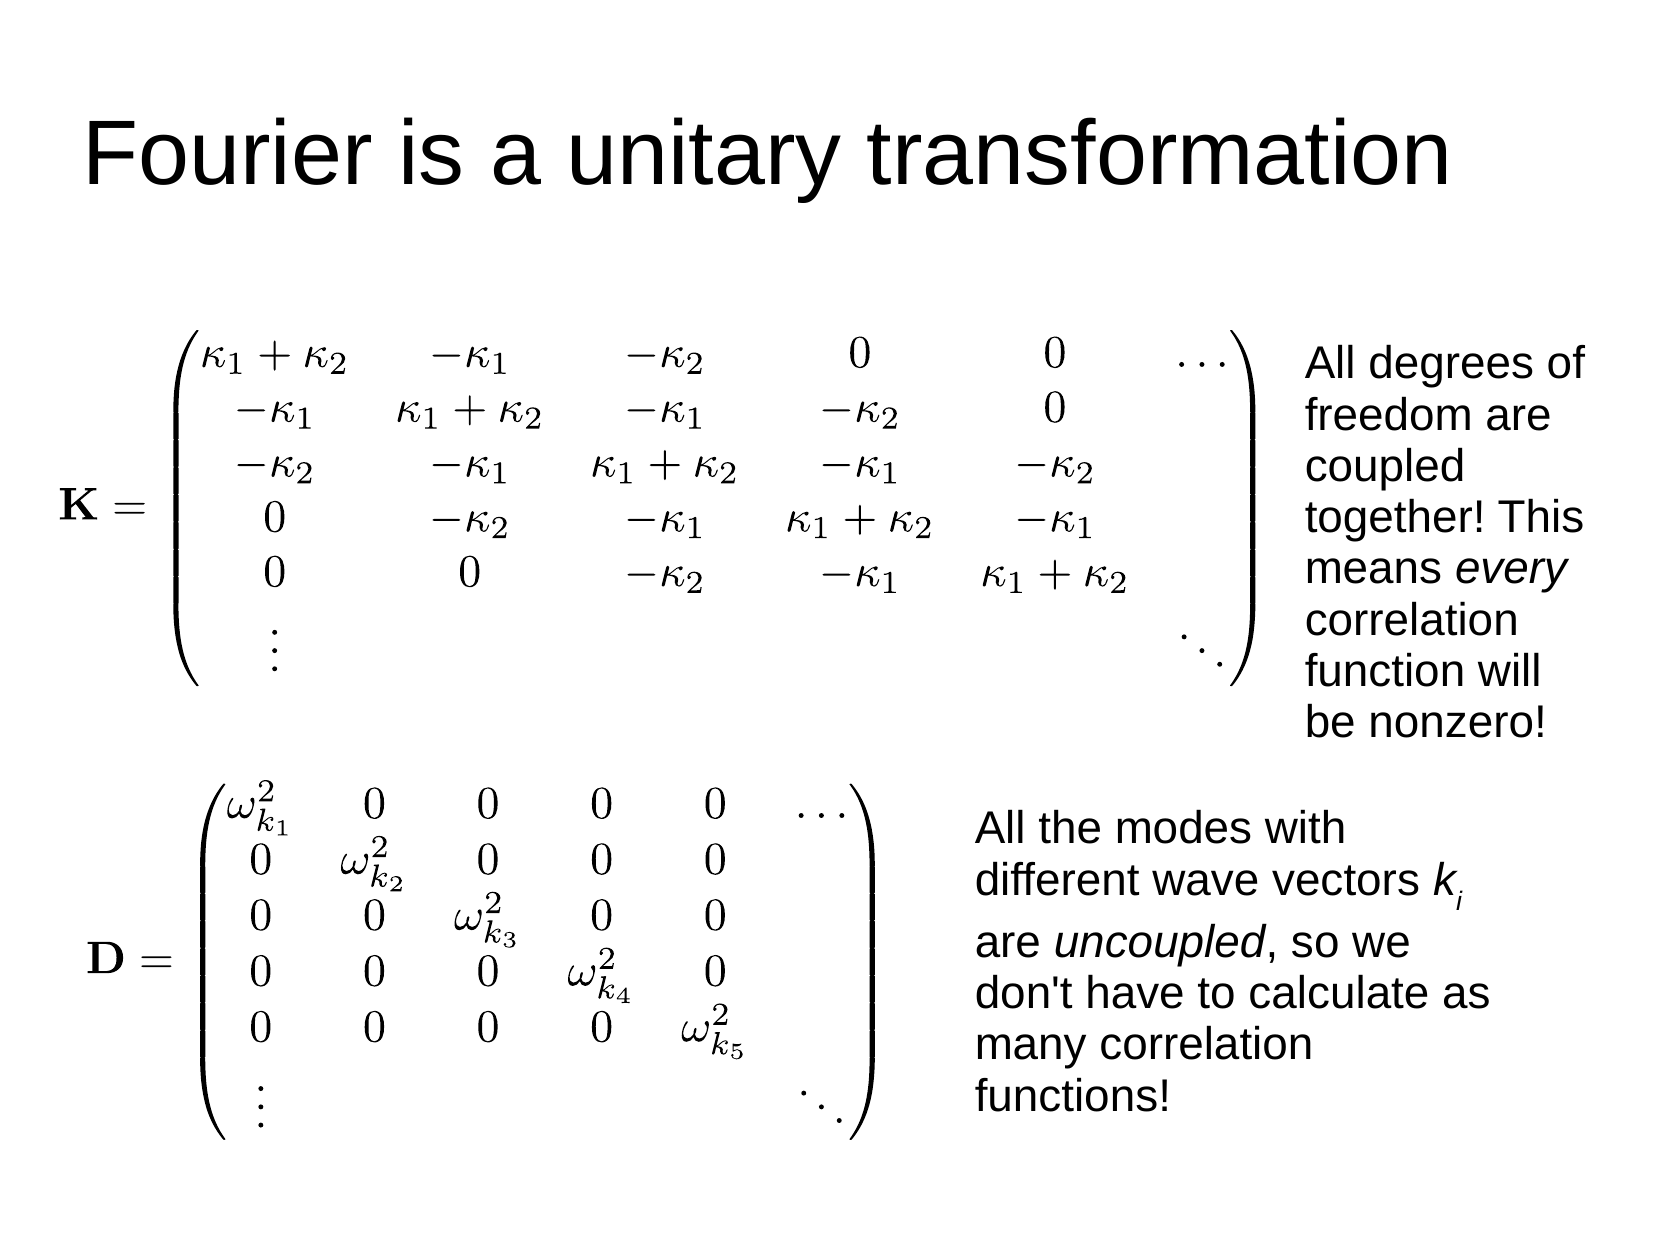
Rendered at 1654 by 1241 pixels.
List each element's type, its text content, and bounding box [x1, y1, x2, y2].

text_box All degrees of freedom are coupled together! This means every correlation function will be nonzero! [1290, 330, 1621, 755]
title Fourier is a unitary transformation [82, 49, 1571, 257]
text_box [85, 780, 889, 1140]
text_box All the modes with different wave vectors ki are uncoupled, so we don't have to calculate as many correlation functions! [960, 795, 1516, 1129]
text_box [57, 330, 1269, 687]
